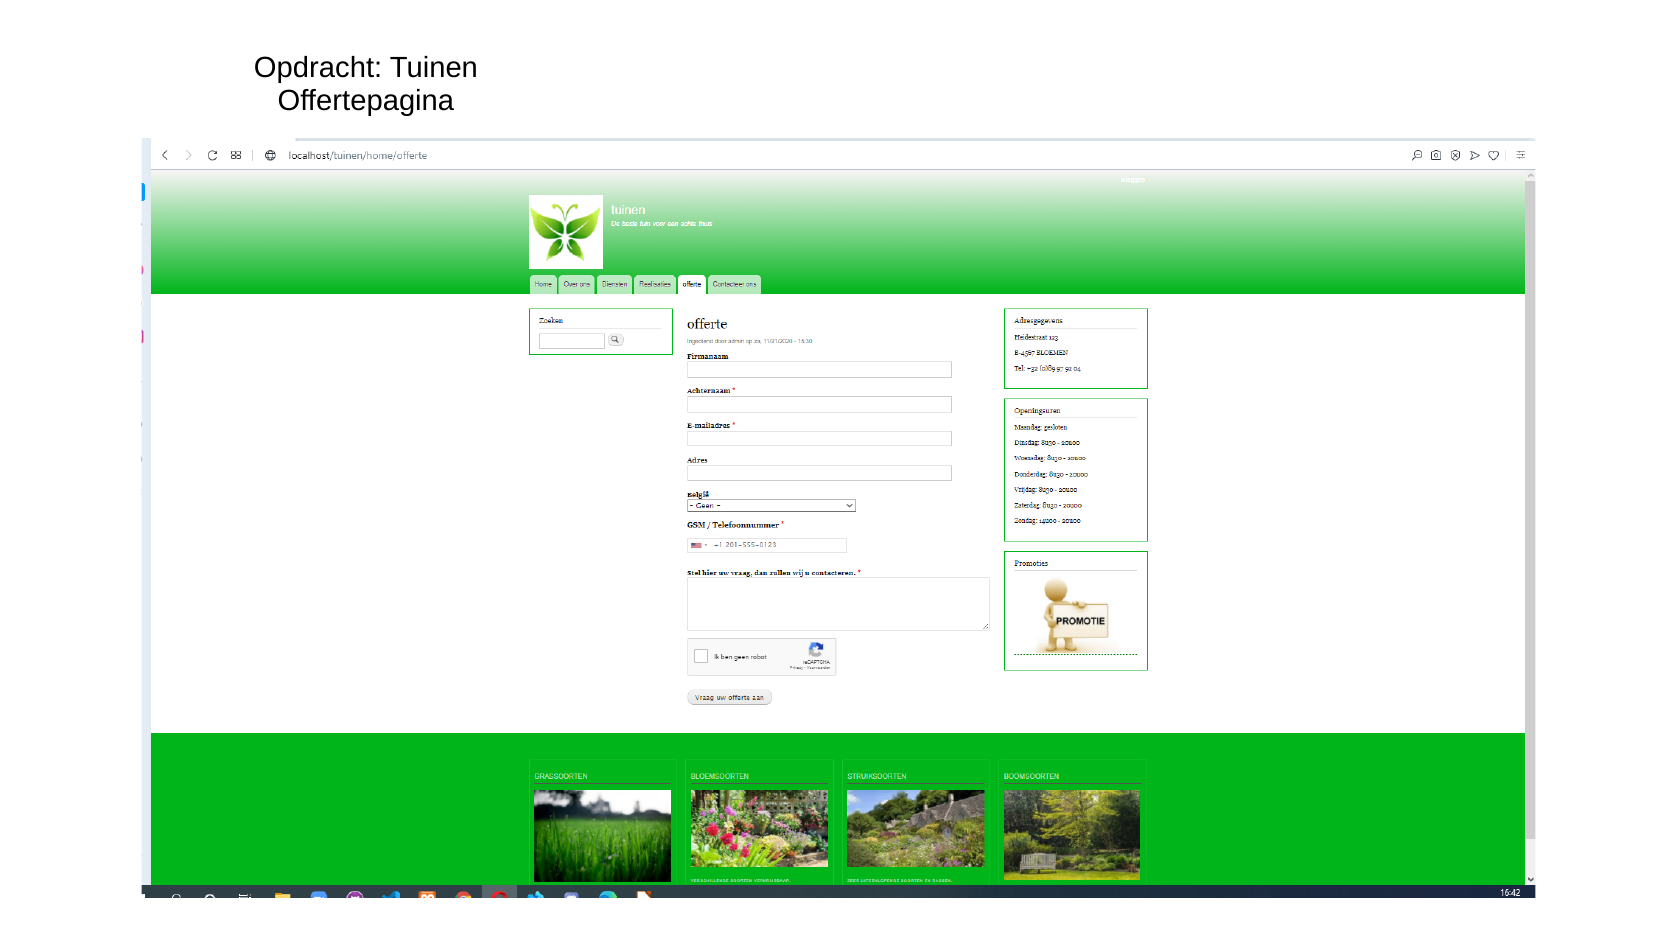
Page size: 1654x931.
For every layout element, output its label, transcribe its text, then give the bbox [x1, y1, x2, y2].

title Opdracht: Tuinen Offertepagina [82, 37, 650, 130]
picture [141, 138, 1536, 898]
